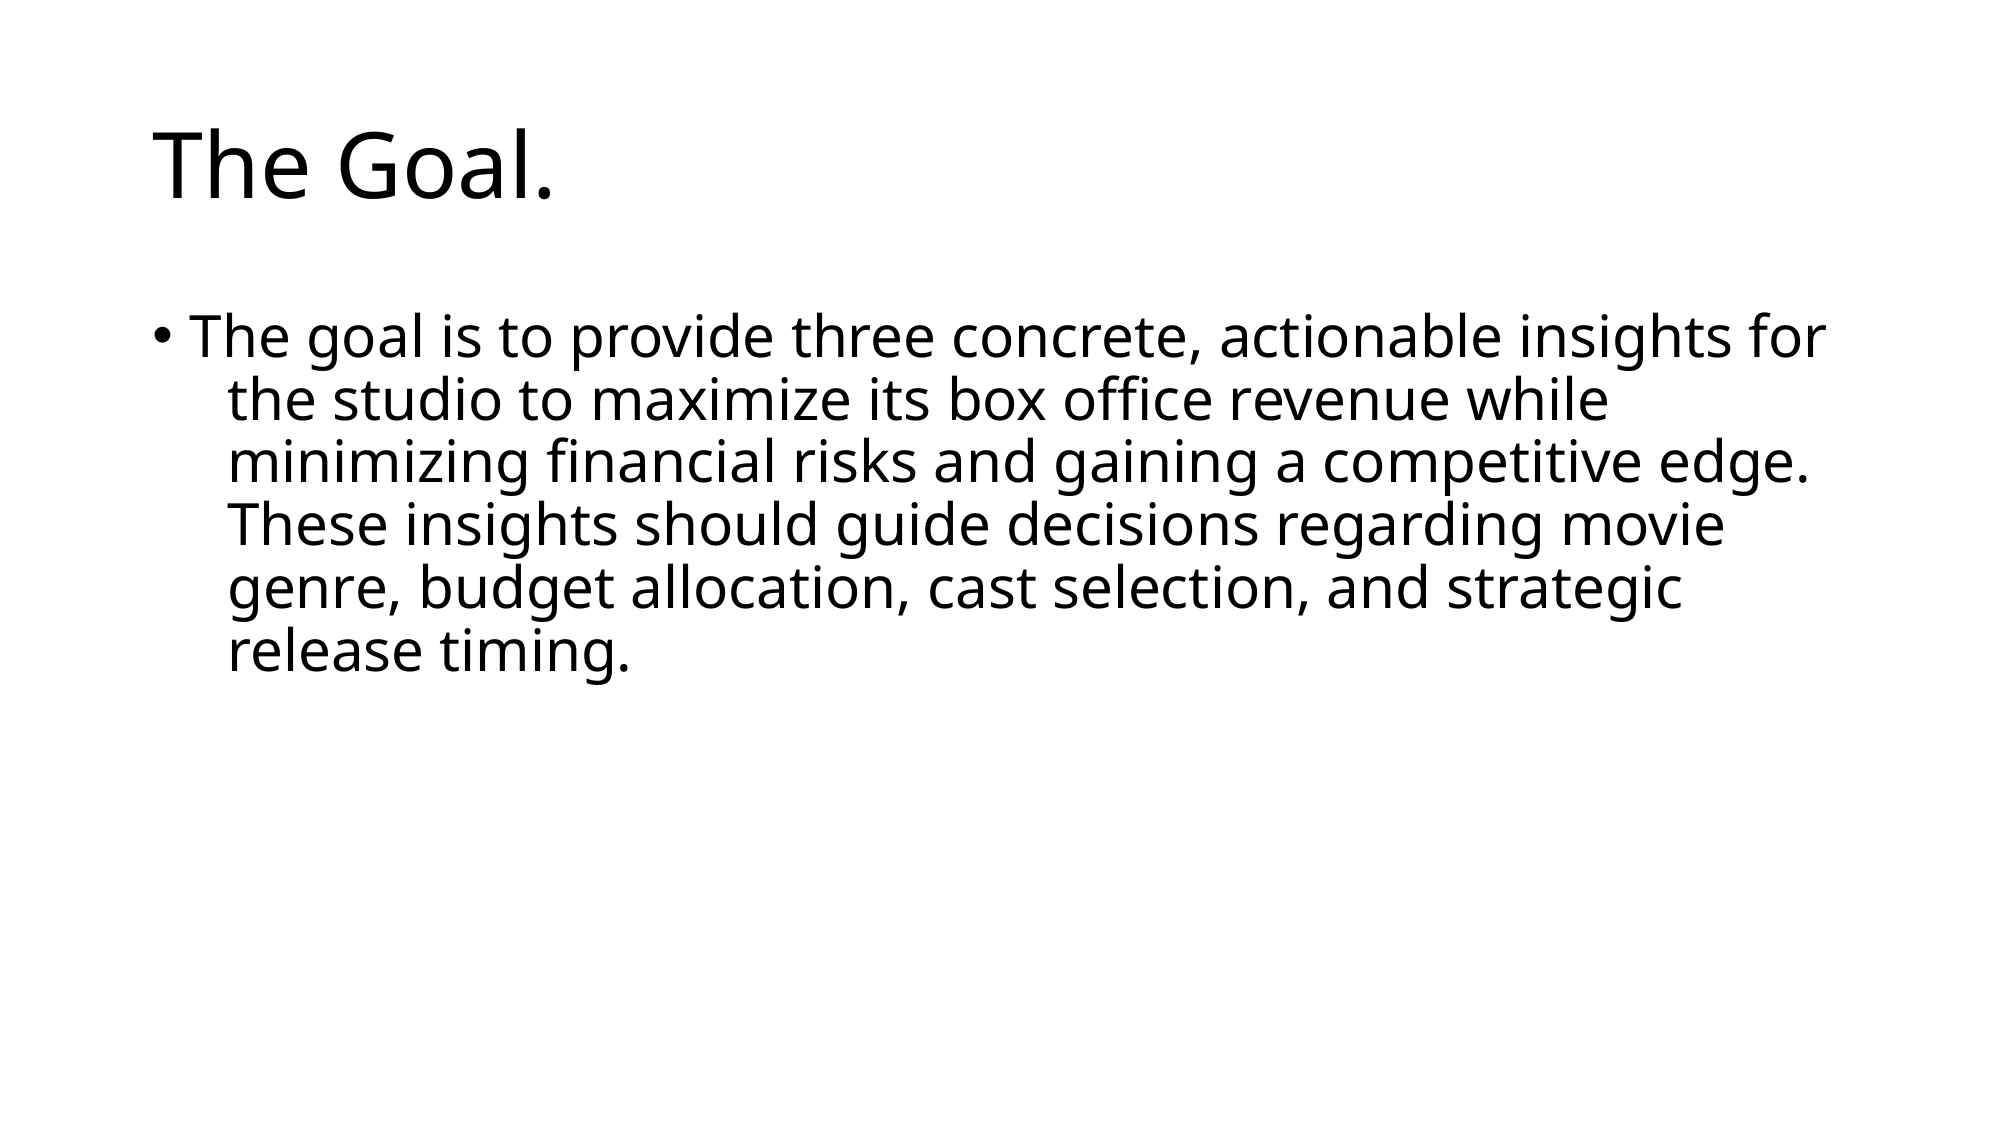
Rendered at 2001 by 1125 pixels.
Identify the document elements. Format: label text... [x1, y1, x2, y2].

list The goal is to provide three concrete, actionable insights for the studio to maximize its box office revenue while minimizing financial risks and gaining a competitive edge. These insights should guide decisions regarding movie genre, budget allocation, cast selection, and strategic release timing. [137, 299, 1863, 1014]
title The Goal. [137, 59, 1863, 278]
